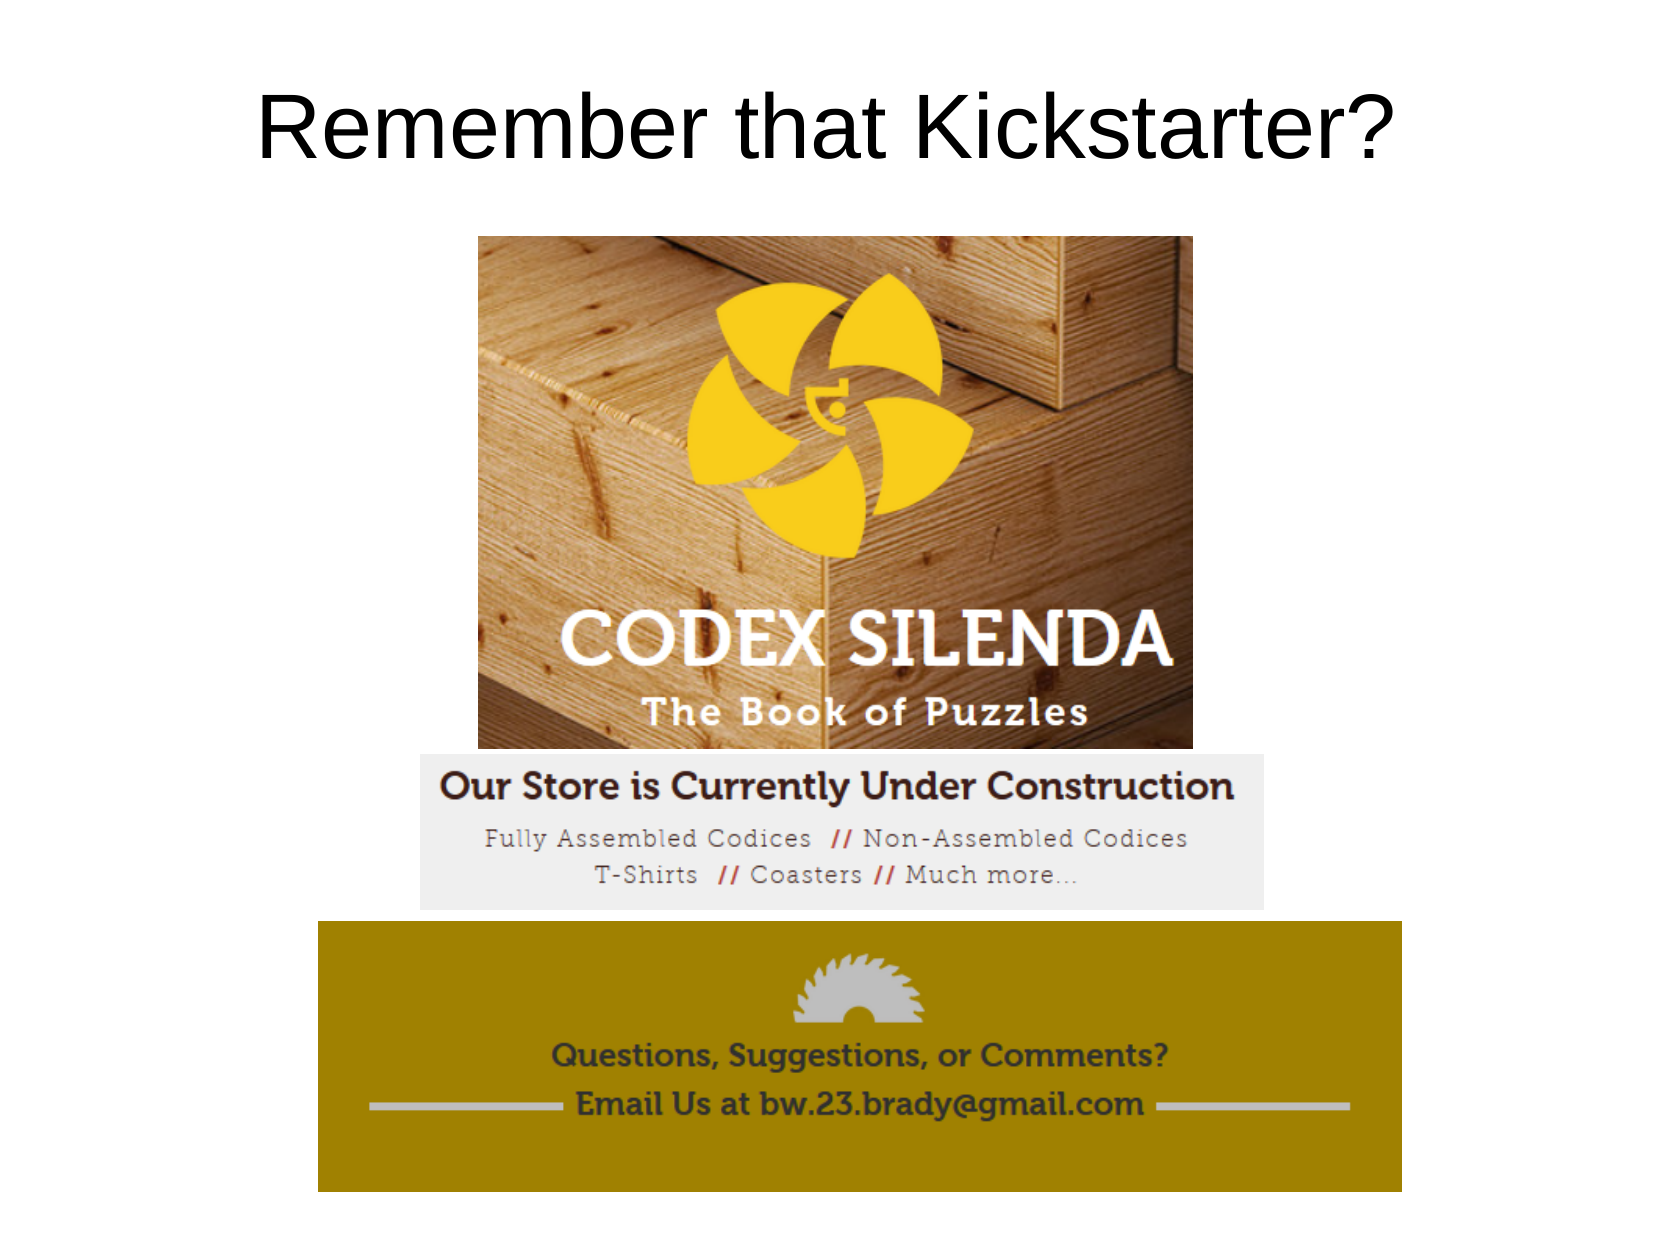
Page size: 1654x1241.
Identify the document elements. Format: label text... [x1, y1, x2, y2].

picture [318, 921, 1402, 1192]
title Remember that Kickstarter? [82, 23, 1571, 231]
picture [478, 236, 1193, 749]
picture [420, 754, 1264, 910]
